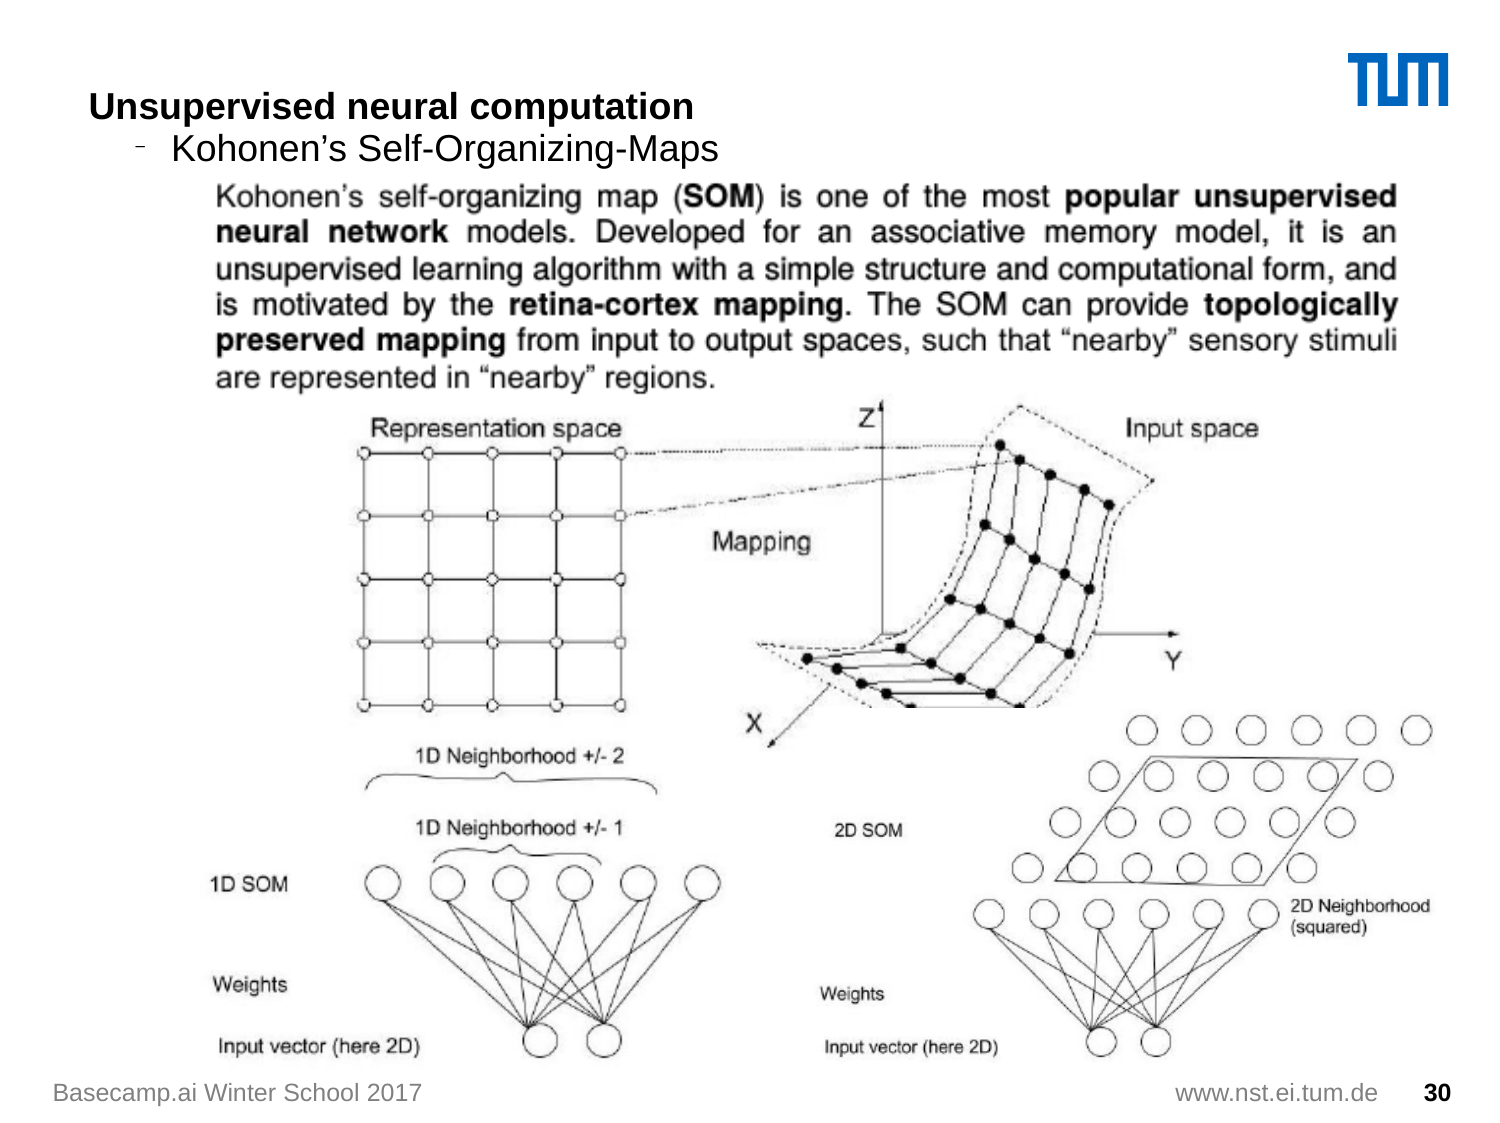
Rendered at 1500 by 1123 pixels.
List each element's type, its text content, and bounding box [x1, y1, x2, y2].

text_box Unsupervised neural computation Kohonen’s Self-Organizing-Maps [73, 77, 863, 343]
picture [188, 176, 1446, 1075]
